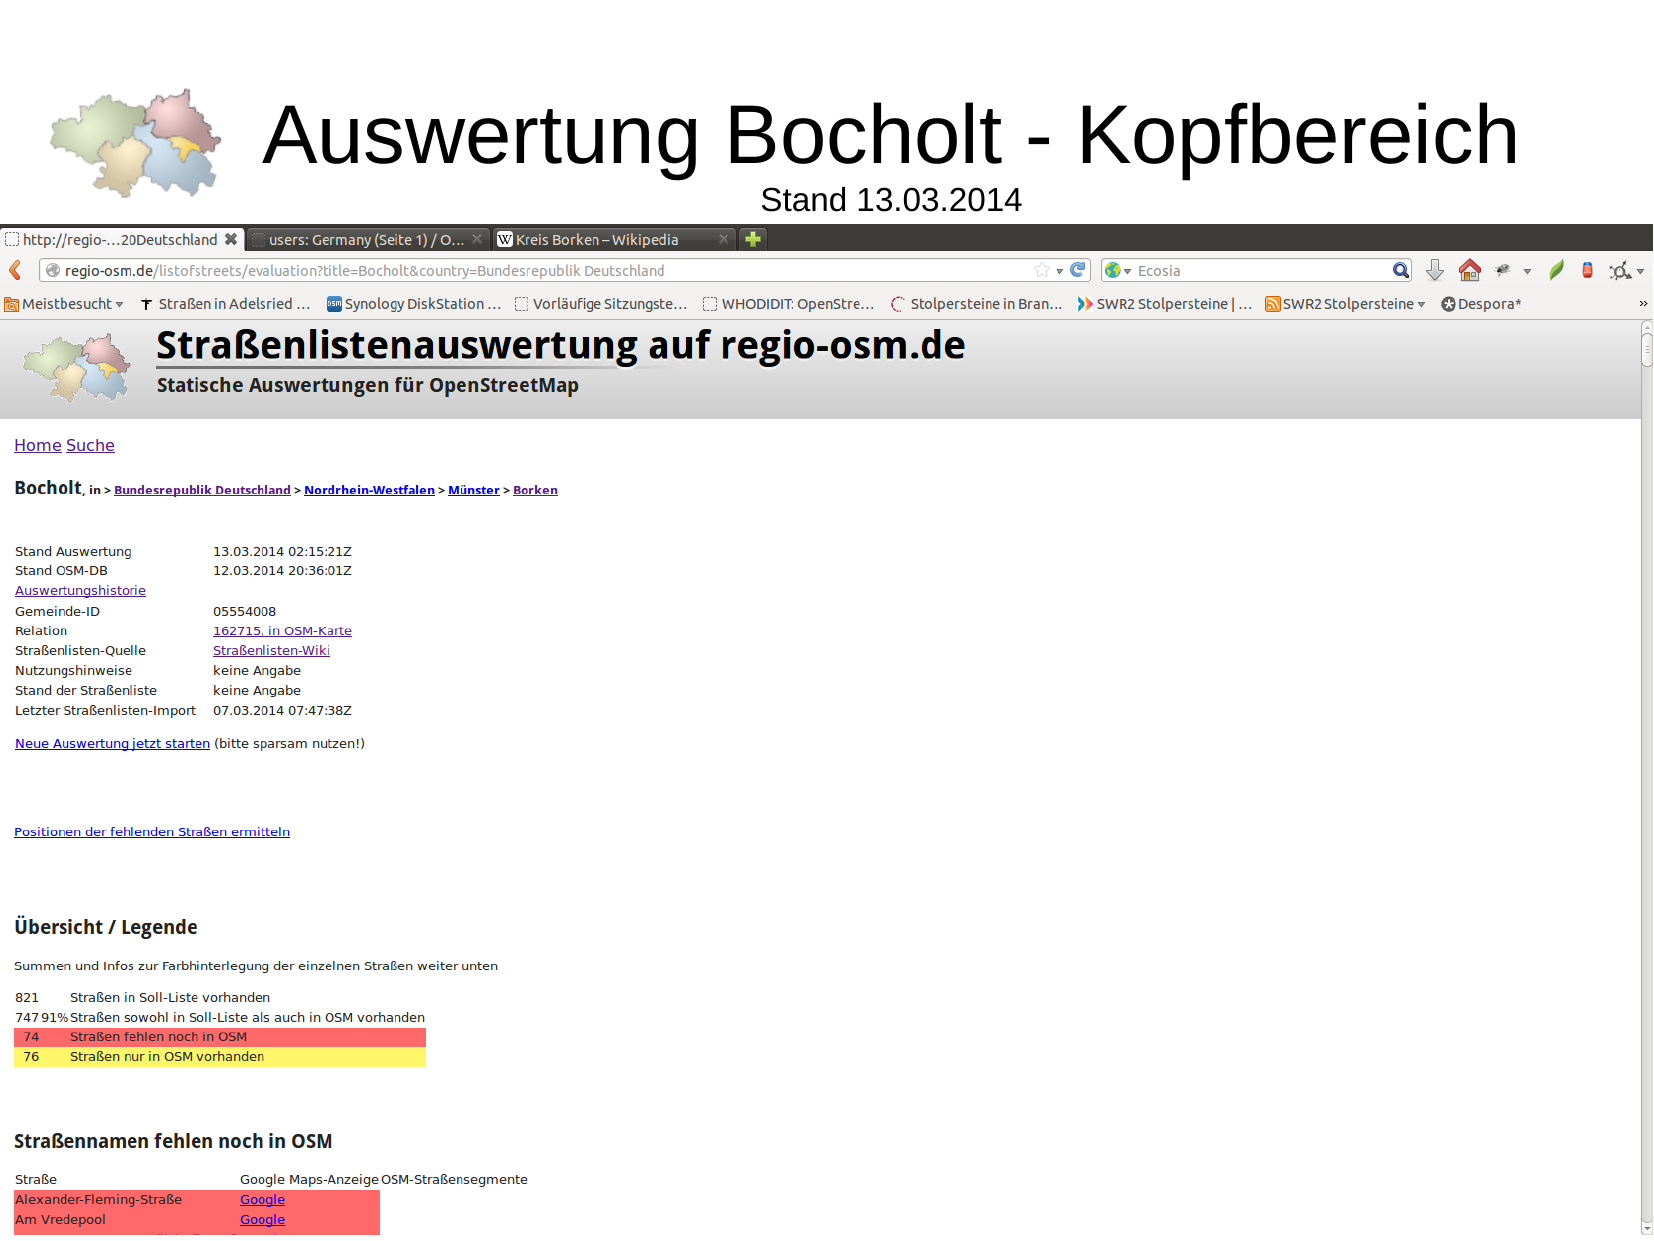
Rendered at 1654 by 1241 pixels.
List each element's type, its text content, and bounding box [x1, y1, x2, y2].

picture [0, 68, 1653, 1235]
title Auswertung Bocholt - Kopfbereich Stand 13.03.2014 [212, 49, 1571, 224]
